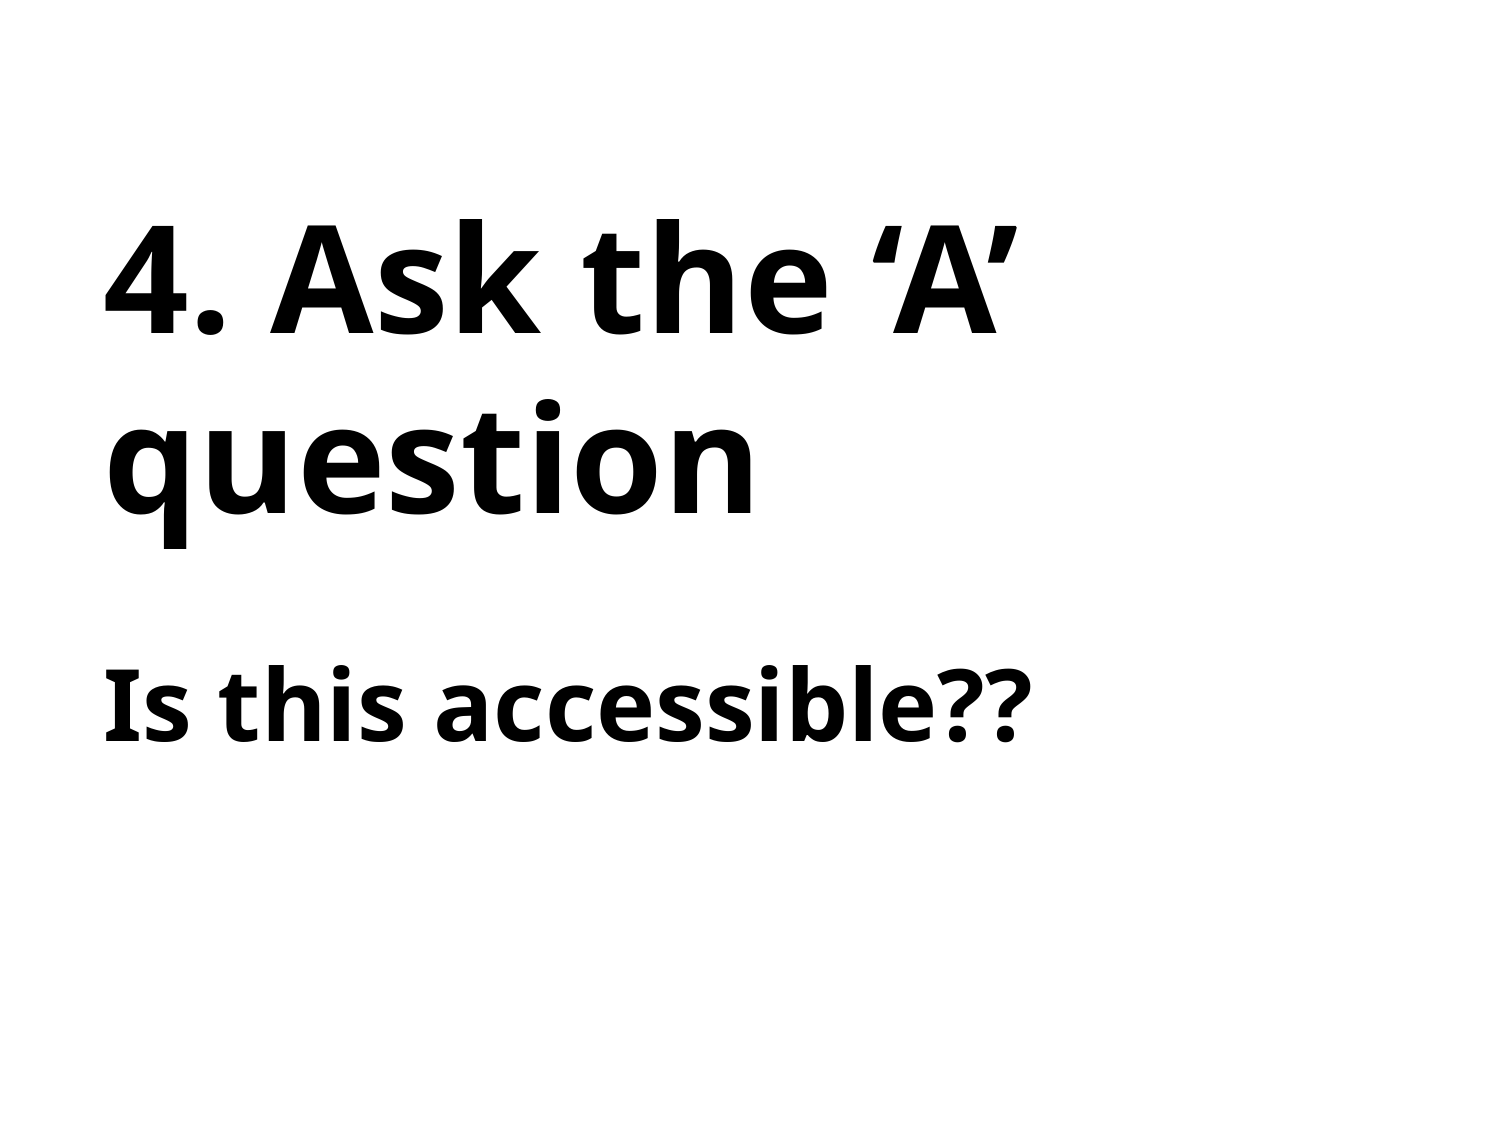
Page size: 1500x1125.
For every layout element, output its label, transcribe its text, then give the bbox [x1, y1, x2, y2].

text_box Is this accessible?? [88, 626, 1500, 777]
text_box 4. Ask the ‘A’ question [88, 168, 1500, 559]
